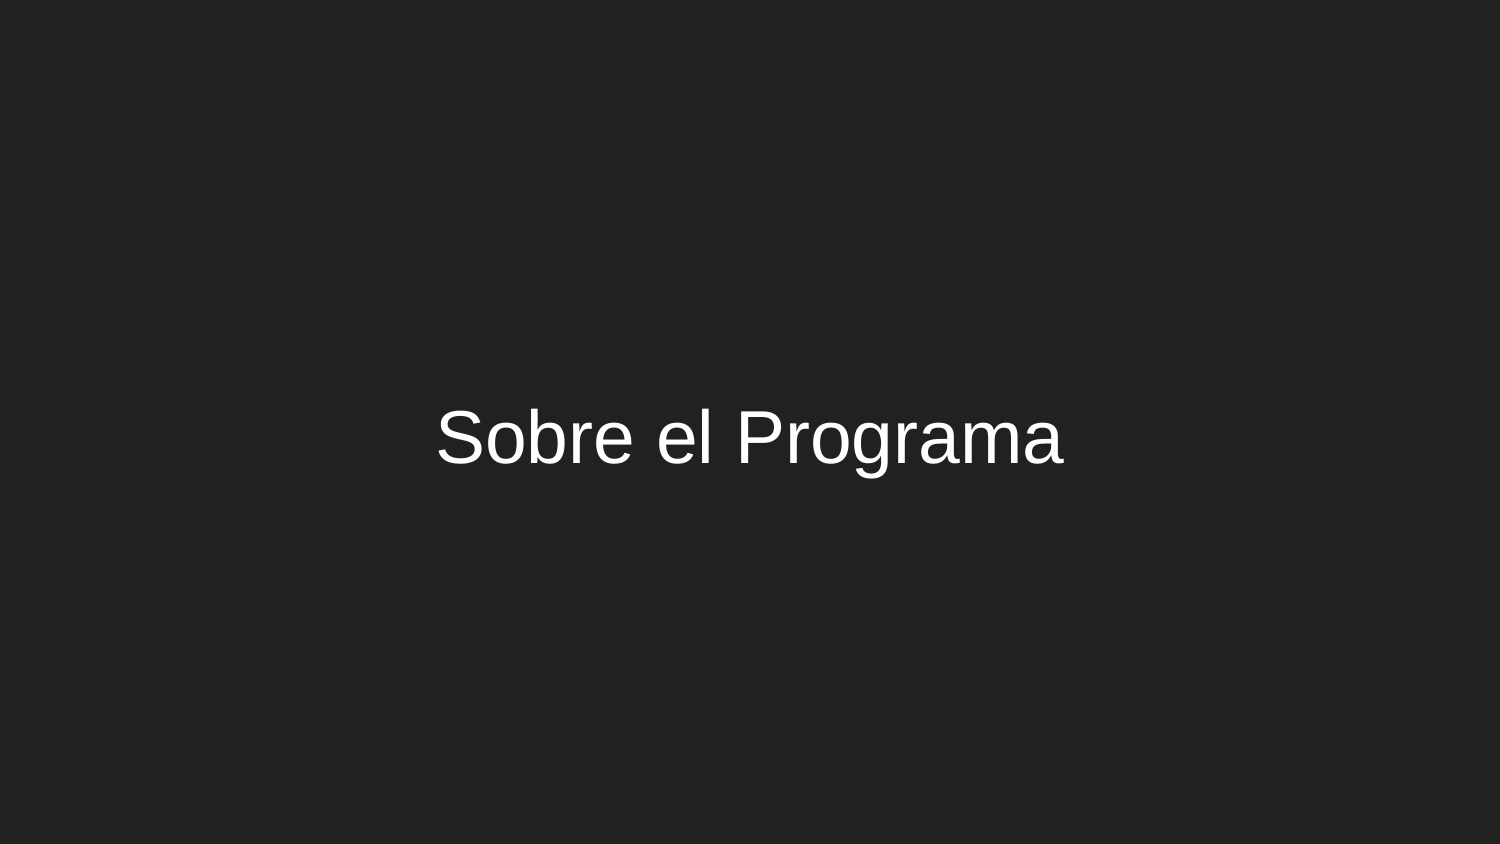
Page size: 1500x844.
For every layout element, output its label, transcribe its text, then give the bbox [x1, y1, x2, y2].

title Sobre el Programa [51, 72, 1449, 795]
